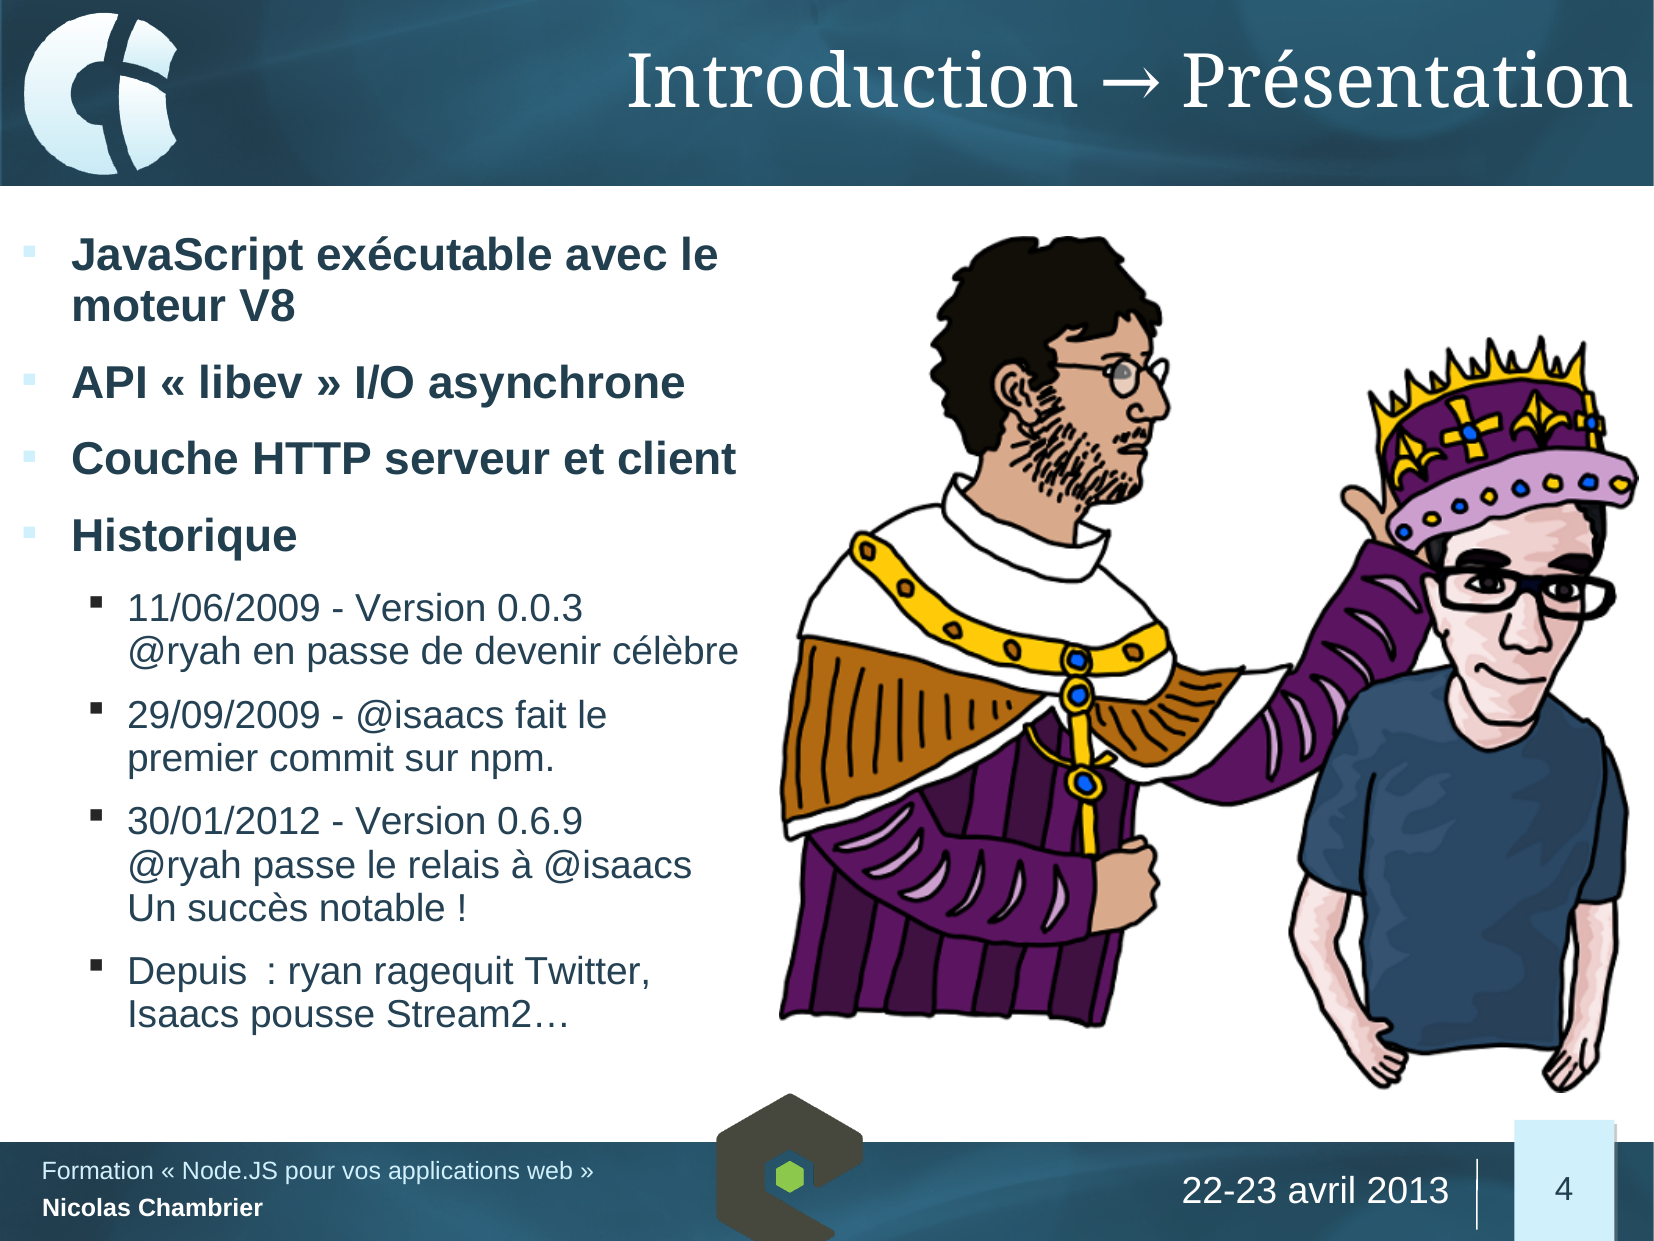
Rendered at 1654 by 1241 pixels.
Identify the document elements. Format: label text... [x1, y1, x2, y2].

picture [716, 236, 1639, 1241]
list JavaScript exécutable avec le moteur V8 API « libev » I/O asynchrone Couche HTTP serveur et client Historique 11/06/2009 ‑ Version 0.0.3 @ryah en passe de devenir célèbre 29/09/2009 ‑ @isaacs fait le premier commit sur npm. 30/01/2012 ‑ Version 0.6.9 @ryah passe le relais à @isaacs Un succès notable ! Depuis : ryan ragequit Twitter, Isaacs pousse Stream2… [23, 224, 750, 1108]
picture [0, 0, 221, 187]
title Introduction → Présentation [226, 0, 1654, 187]
